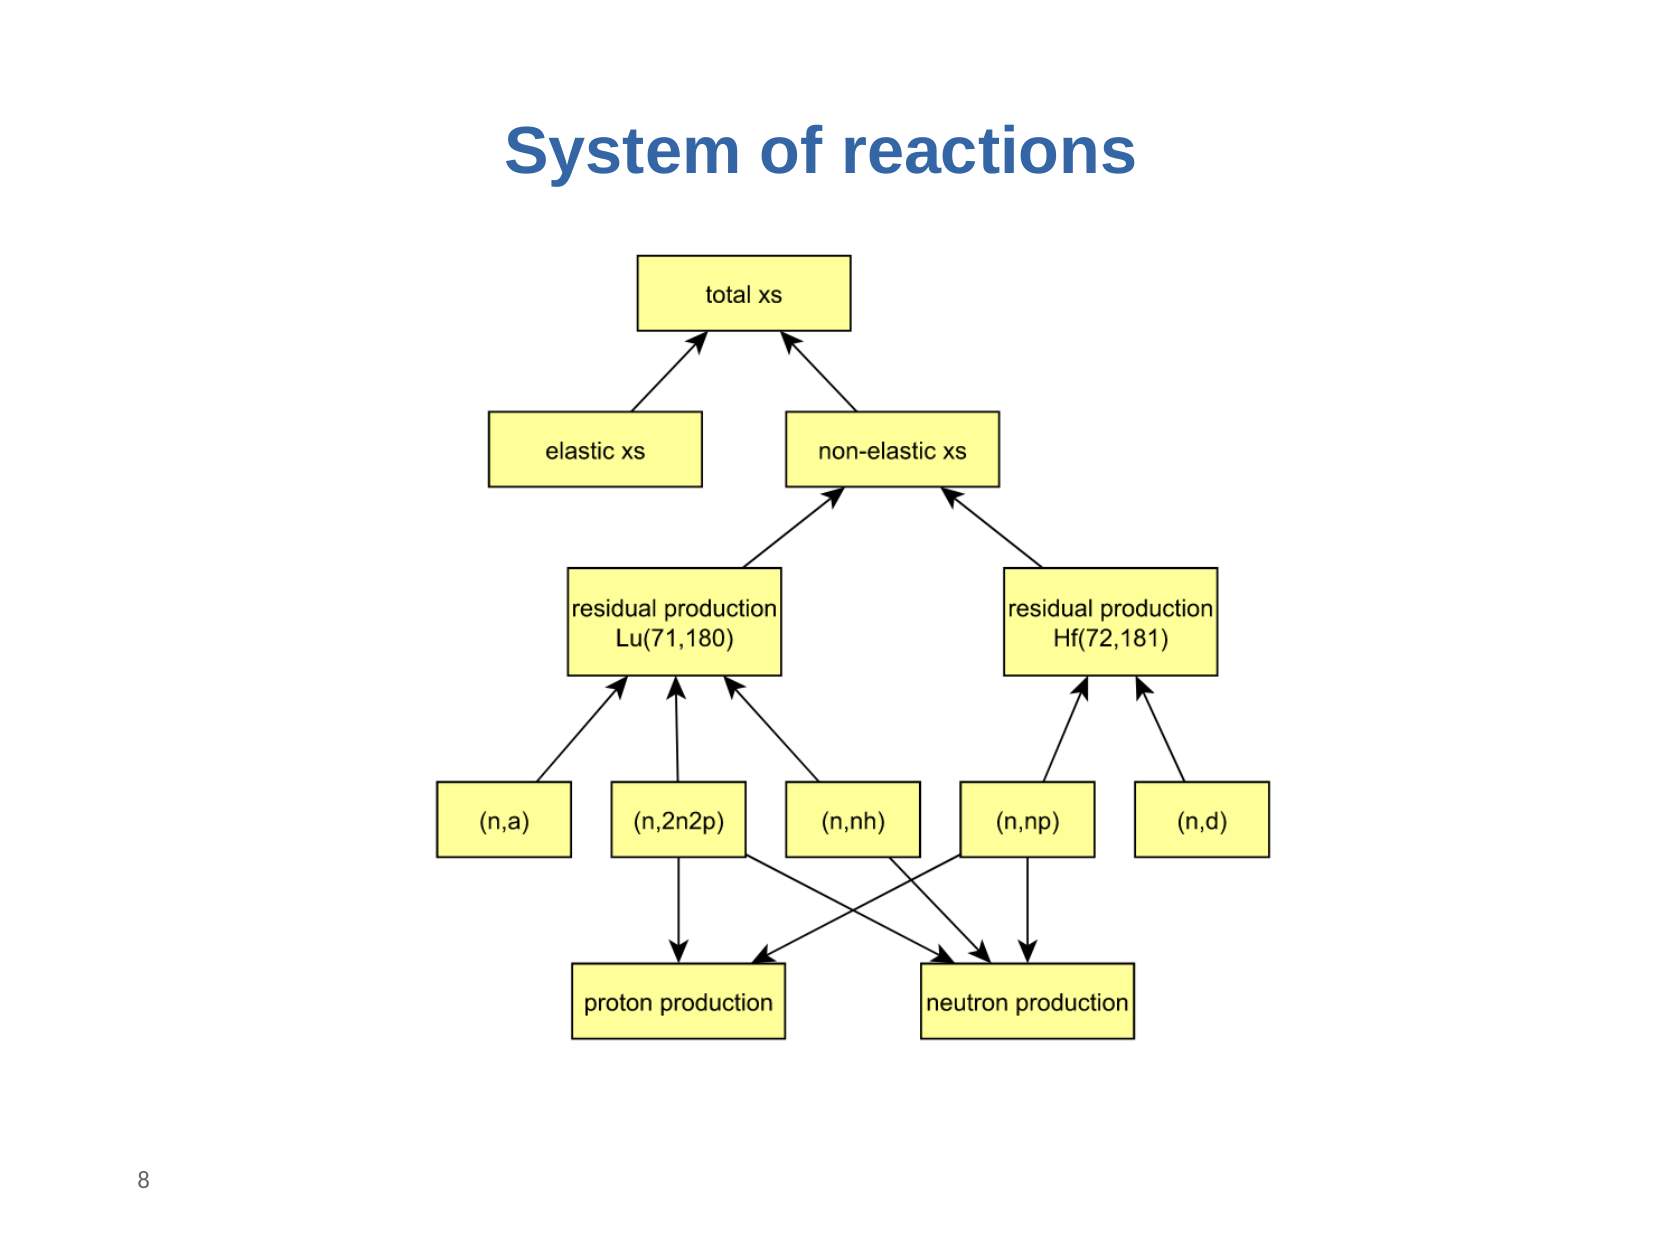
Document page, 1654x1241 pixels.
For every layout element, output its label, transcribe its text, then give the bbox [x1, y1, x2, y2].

picture [430, 247, 1276, 1047]
title System of reactions [212, 47, 1430, 255]
